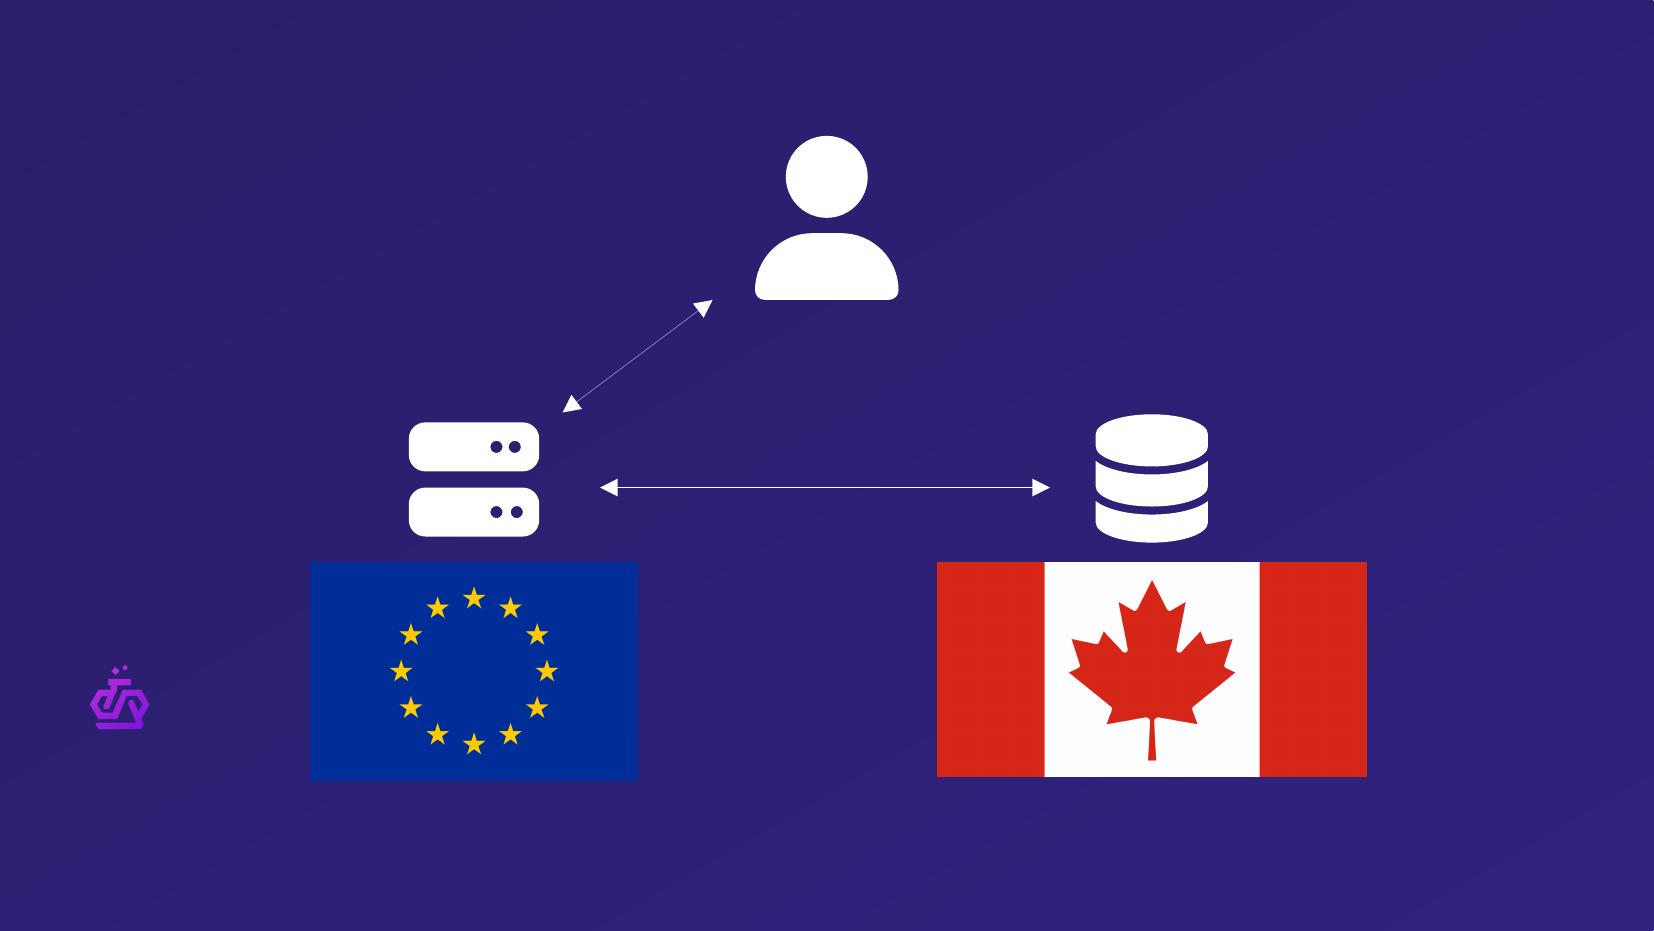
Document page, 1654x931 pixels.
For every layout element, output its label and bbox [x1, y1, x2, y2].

picture [408, 414, 540, 545]
picture [1095, 414, 1209, 543]
picture [70, 643, 150, 755]
picture [754, 135, 899, 301]
picture [937, 562, 1367, 777]
picture [310, 562, 638, 781]
